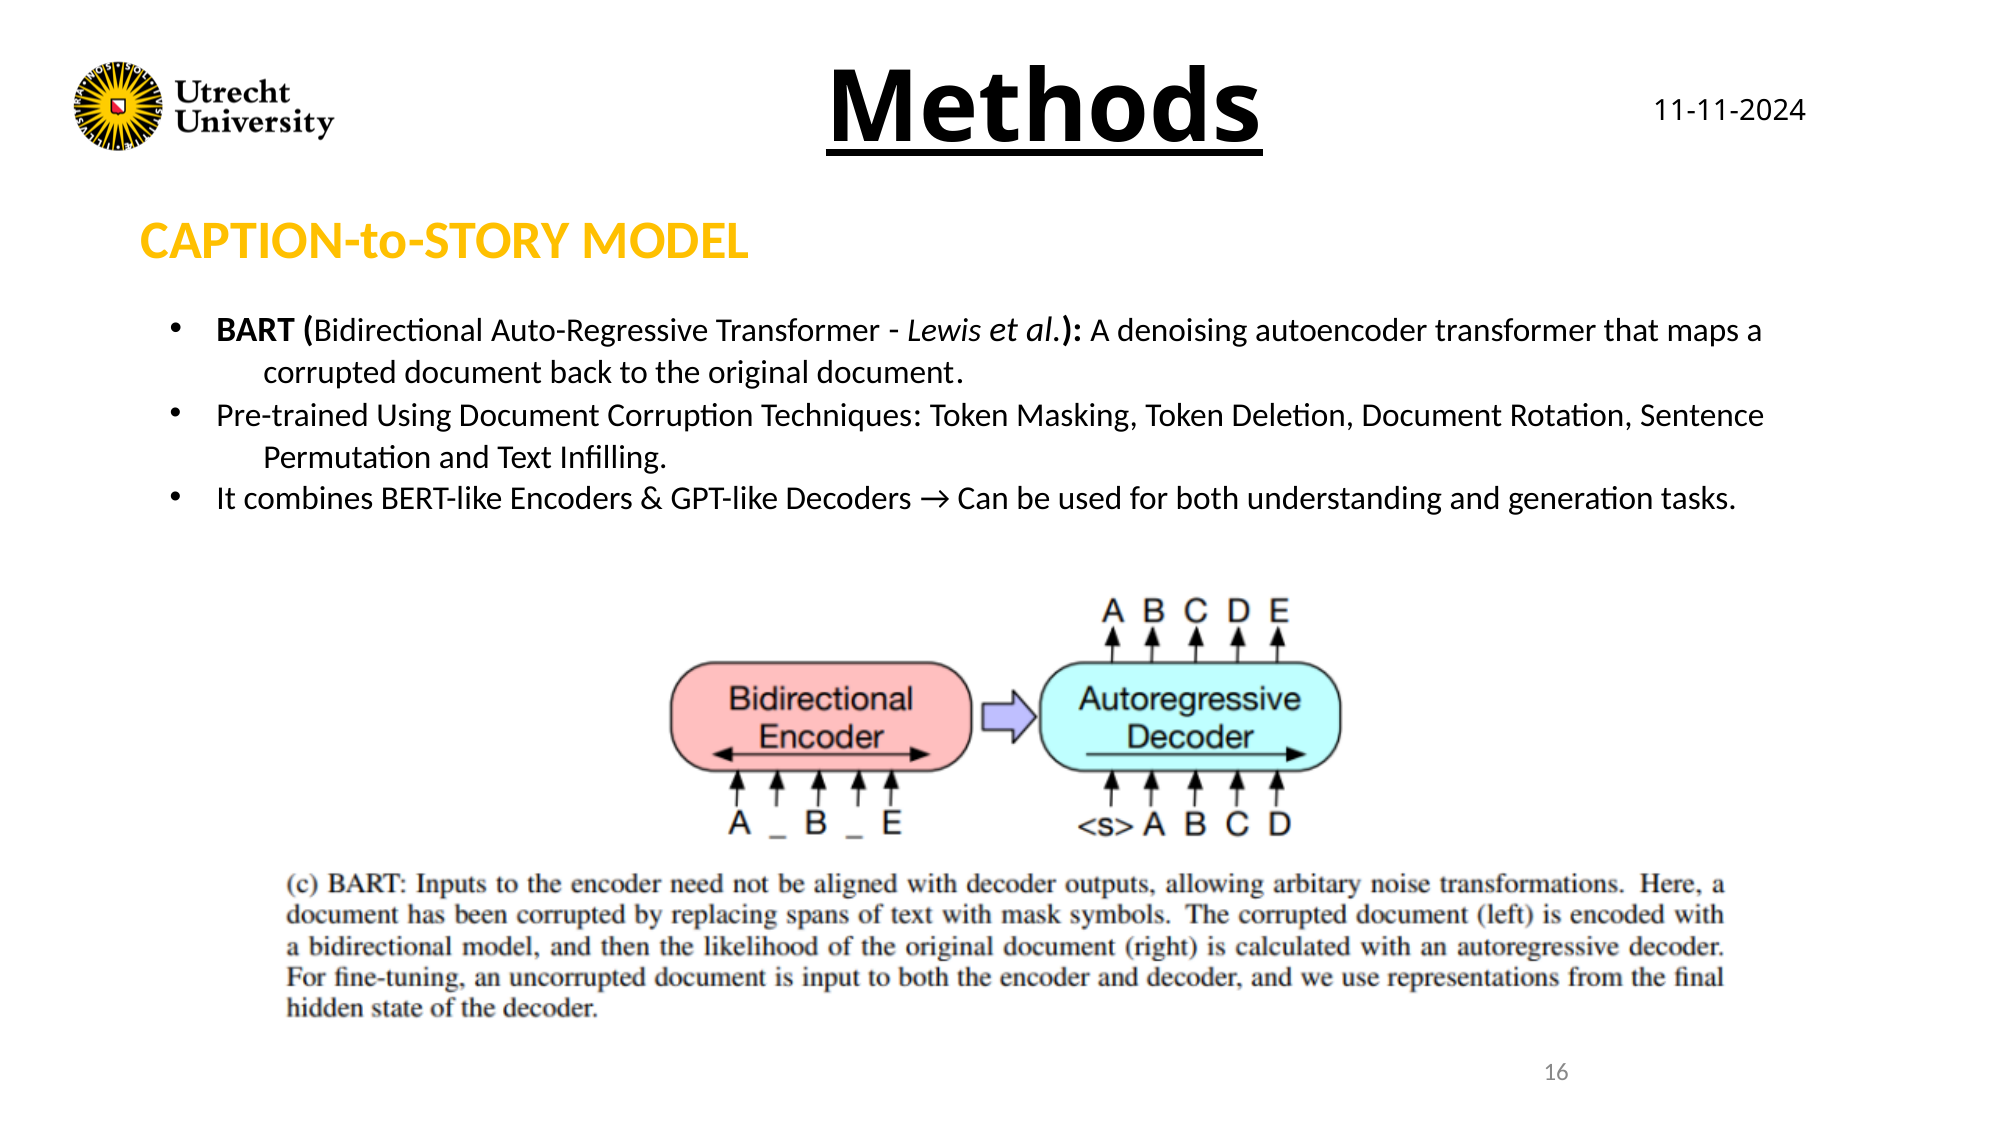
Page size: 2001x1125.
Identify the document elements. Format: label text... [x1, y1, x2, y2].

text_box [125, 277, 1741, 384]
text_box Methods [825, 41, 1113, 163]
text_box [1528, 1040, 1979, 1101]
picture [227, 583, 1774, 1030]
text_box BART (Bidirectional Auto-Regressive Transformer - Lewis et al.): A denoising autoencoder transformer that maps a corrupted document back to the original document. Pre-trained Using Document Corruption Techniques: Token Masking, Token Deletion, Document Rotation, Sentence Permutation and Text Infilling. It combines BERT-like Encoders & GPT-like Decoders → Can be used for both understanding and generation tasks. [154, 298, 1807, 526]
text_box 11-11-2024 [1638, 84, 1943, 120]
text_box CAPTION-to-STORY MODEL [125, 197, 789, 278]
